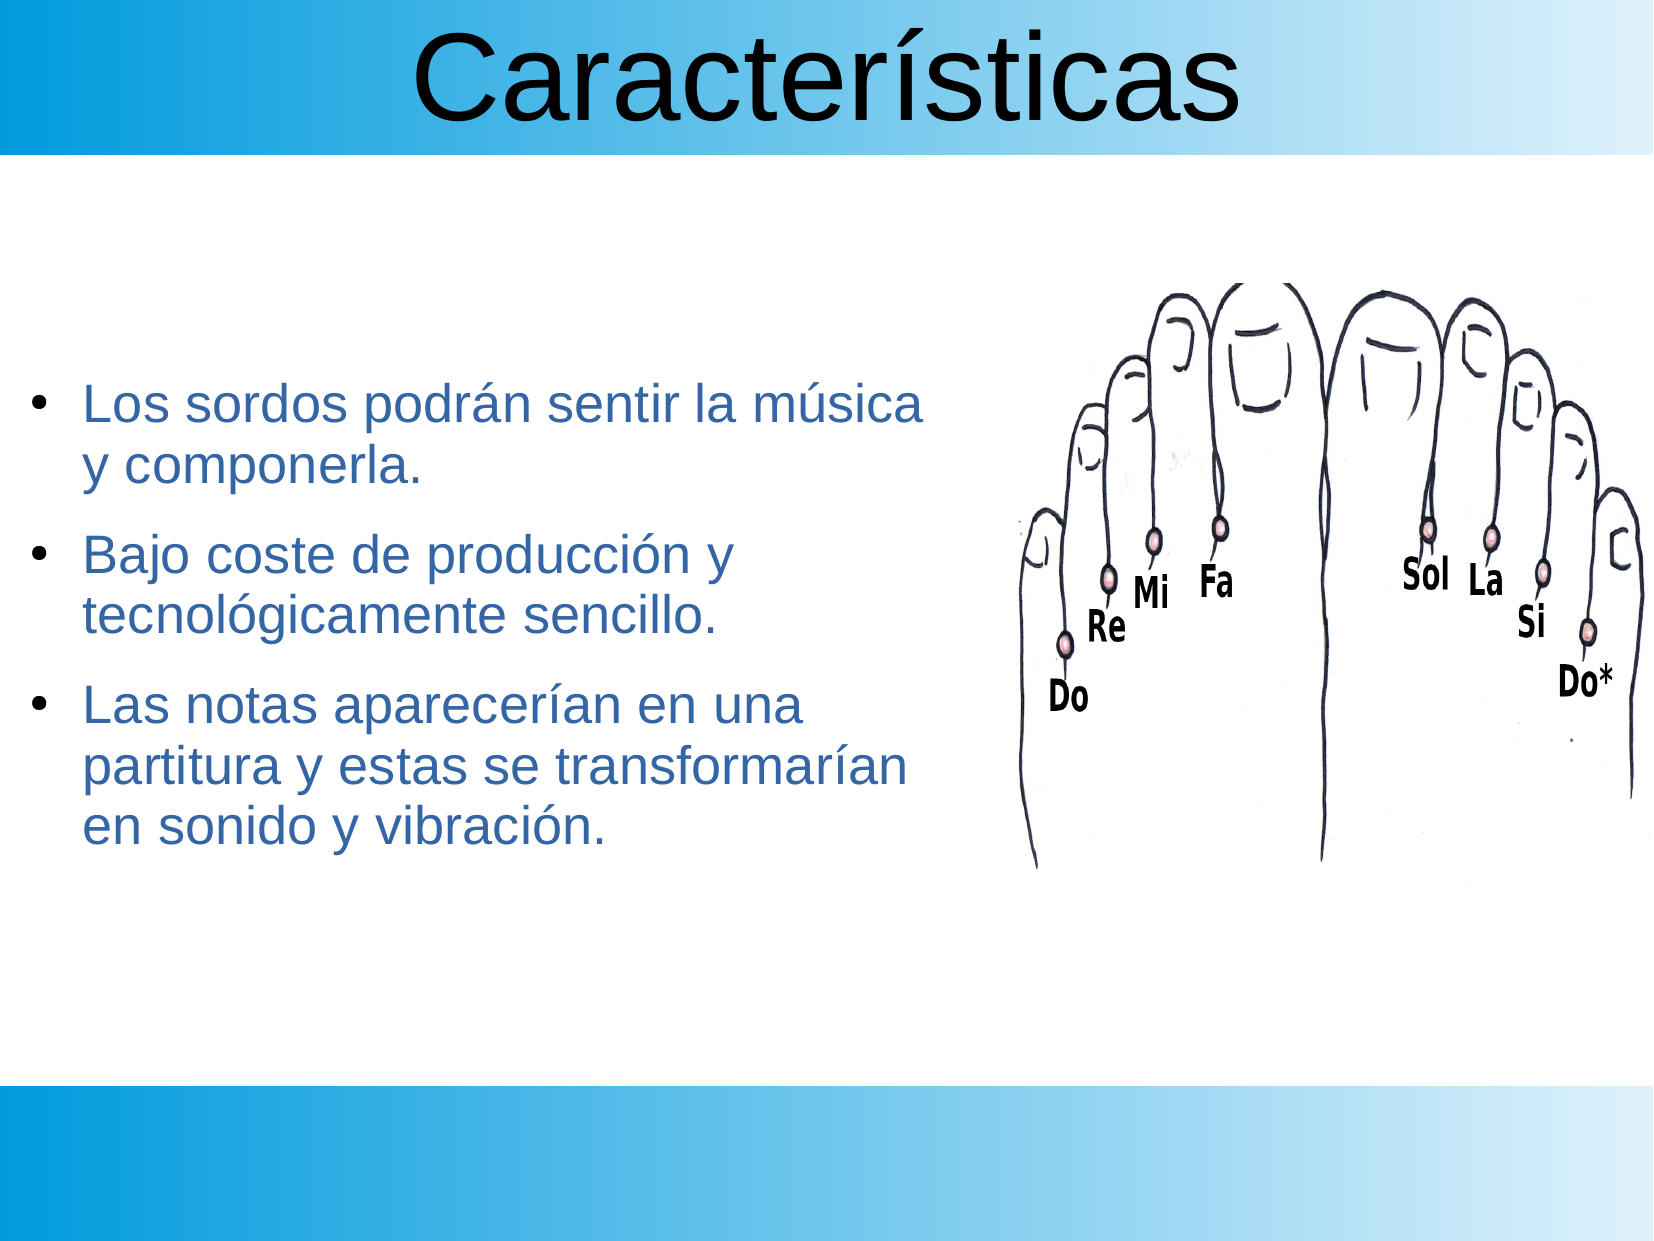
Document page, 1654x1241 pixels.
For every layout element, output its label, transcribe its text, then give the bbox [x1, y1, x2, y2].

list Los sordos podrán sentir la música y componerla. Bajo coste de producción y tecnológicamente sencillo. Las notas aparecerían en una partitura y estas se transformarían en sonido y vibración. [11, 283, 945, 1241]
title Características [82, 0, 1571, 155]
picture [1017, 283, 1654, 893]
